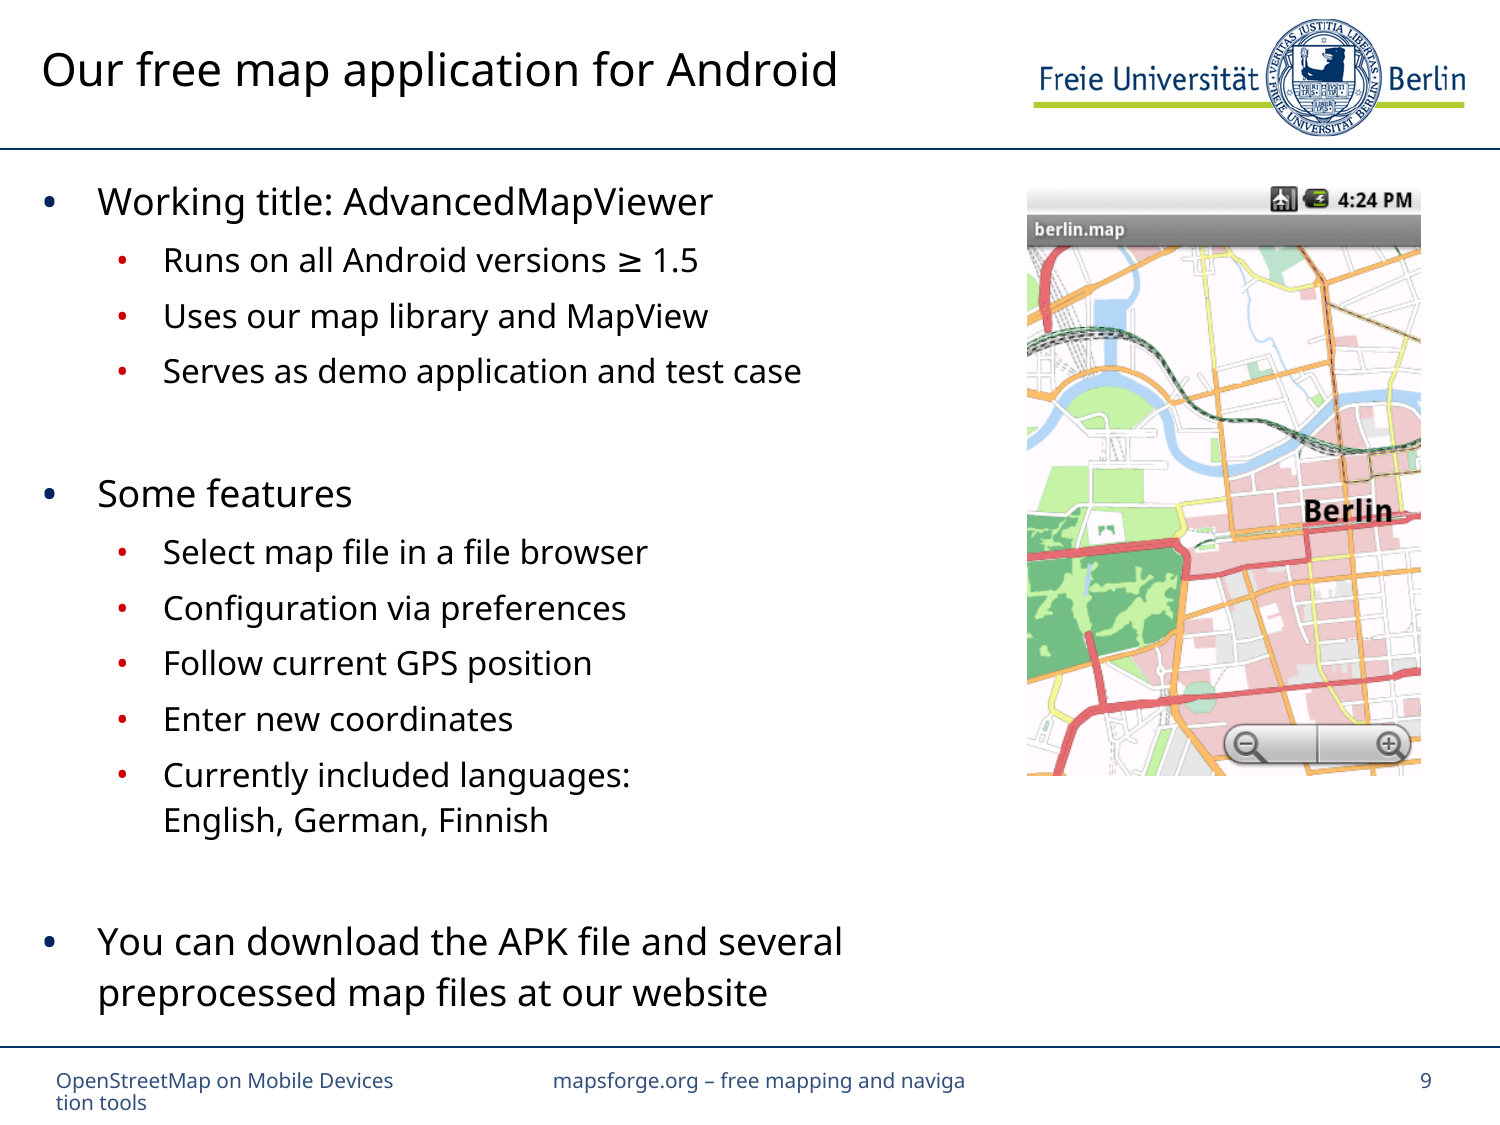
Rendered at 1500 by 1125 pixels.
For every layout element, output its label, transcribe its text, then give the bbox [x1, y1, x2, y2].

title Our free map application for Android [41, 0, 1016, 138]
picture [1033, 19, 1470, 137]
list Working title: AdvancedMapViewer Runs on all Android versions ≥ 1.5 Uses our map library and MapView Serves as demo application and test case Some features Select map file in a file browser Configuration via preferences Follow current GPS position Enter new coordinates Currently included languages: English, German, Finnish You can download the APK file and several preprocessed map files at our website [41, 175, 1447, 919]
picture [1027, 184, 1421, 776]
